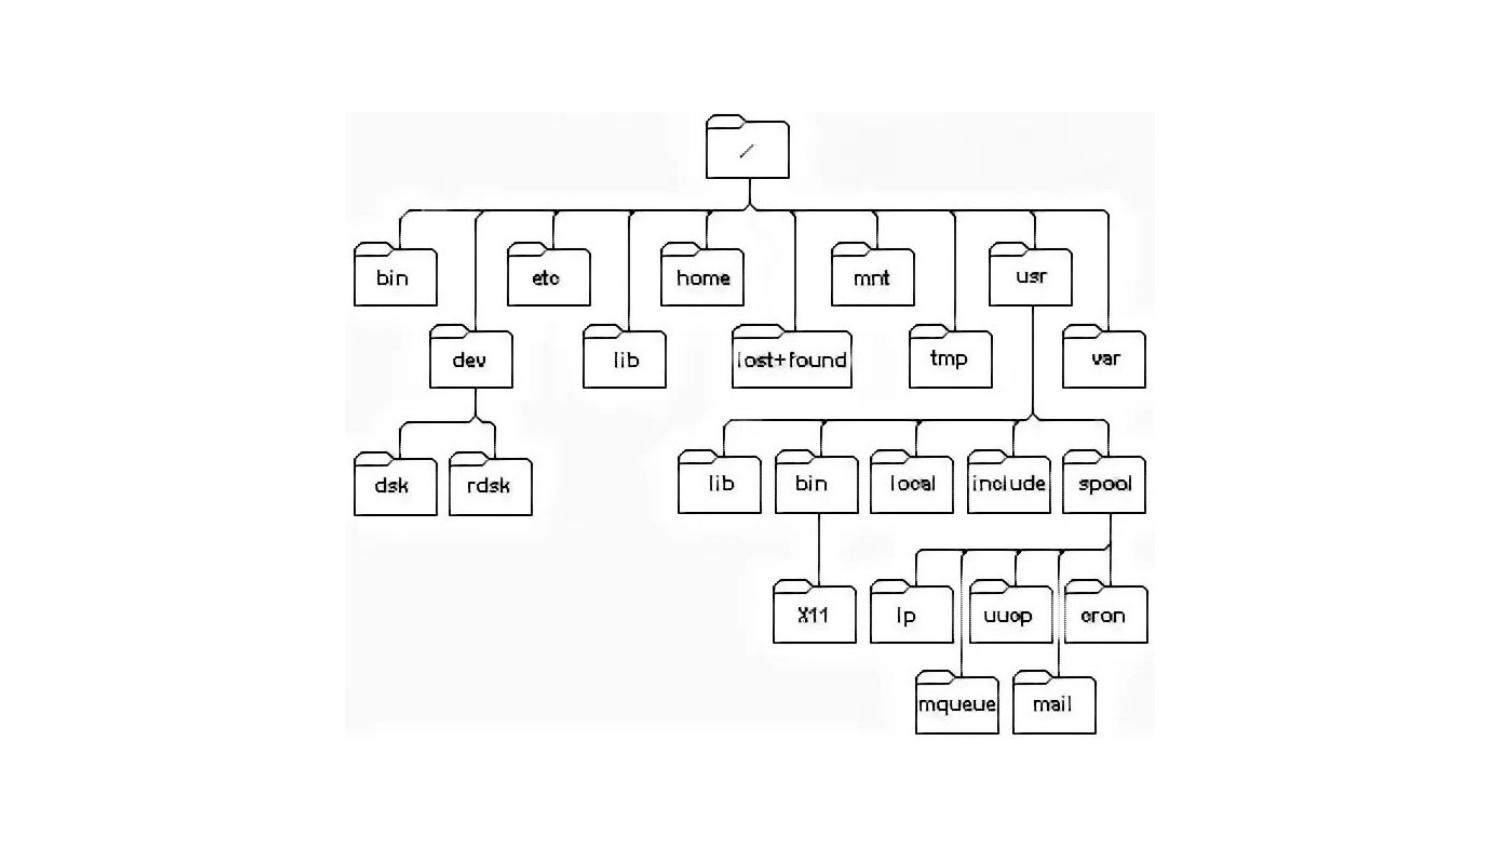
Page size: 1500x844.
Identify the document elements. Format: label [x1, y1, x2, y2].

picture [345, 112, 1155, 740]
